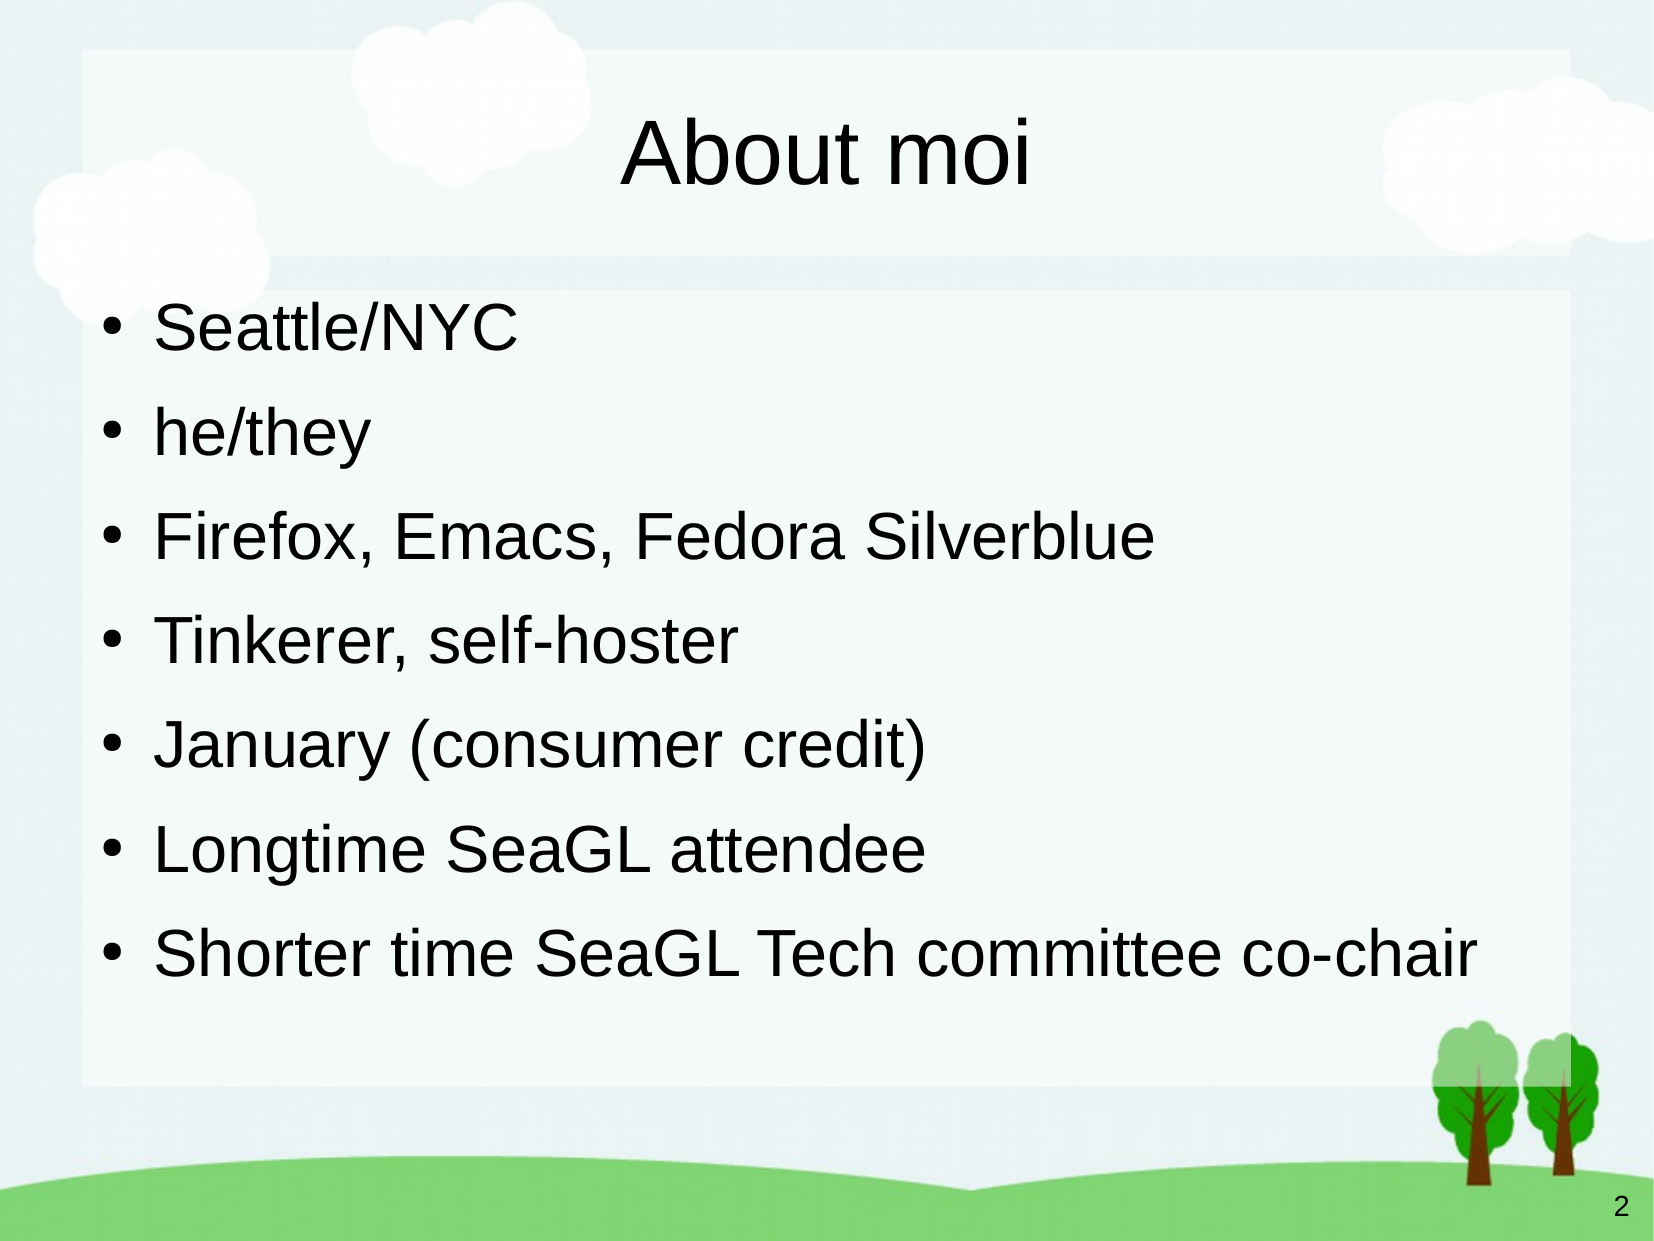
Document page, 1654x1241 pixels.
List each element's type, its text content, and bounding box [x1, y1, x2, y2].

list Seattle/NYC he/they Firefox, Emacs, Fedora Silverblue Tinkerer, self-hoster January (consumer credit) Longtime SeaGL attendee Shorter time SeaGL Tech committee co-chair [82, 290, 1571, 1087]
picture [0, 0, 1654, 1241]
title About moi [82, 49, 1571, 257]
